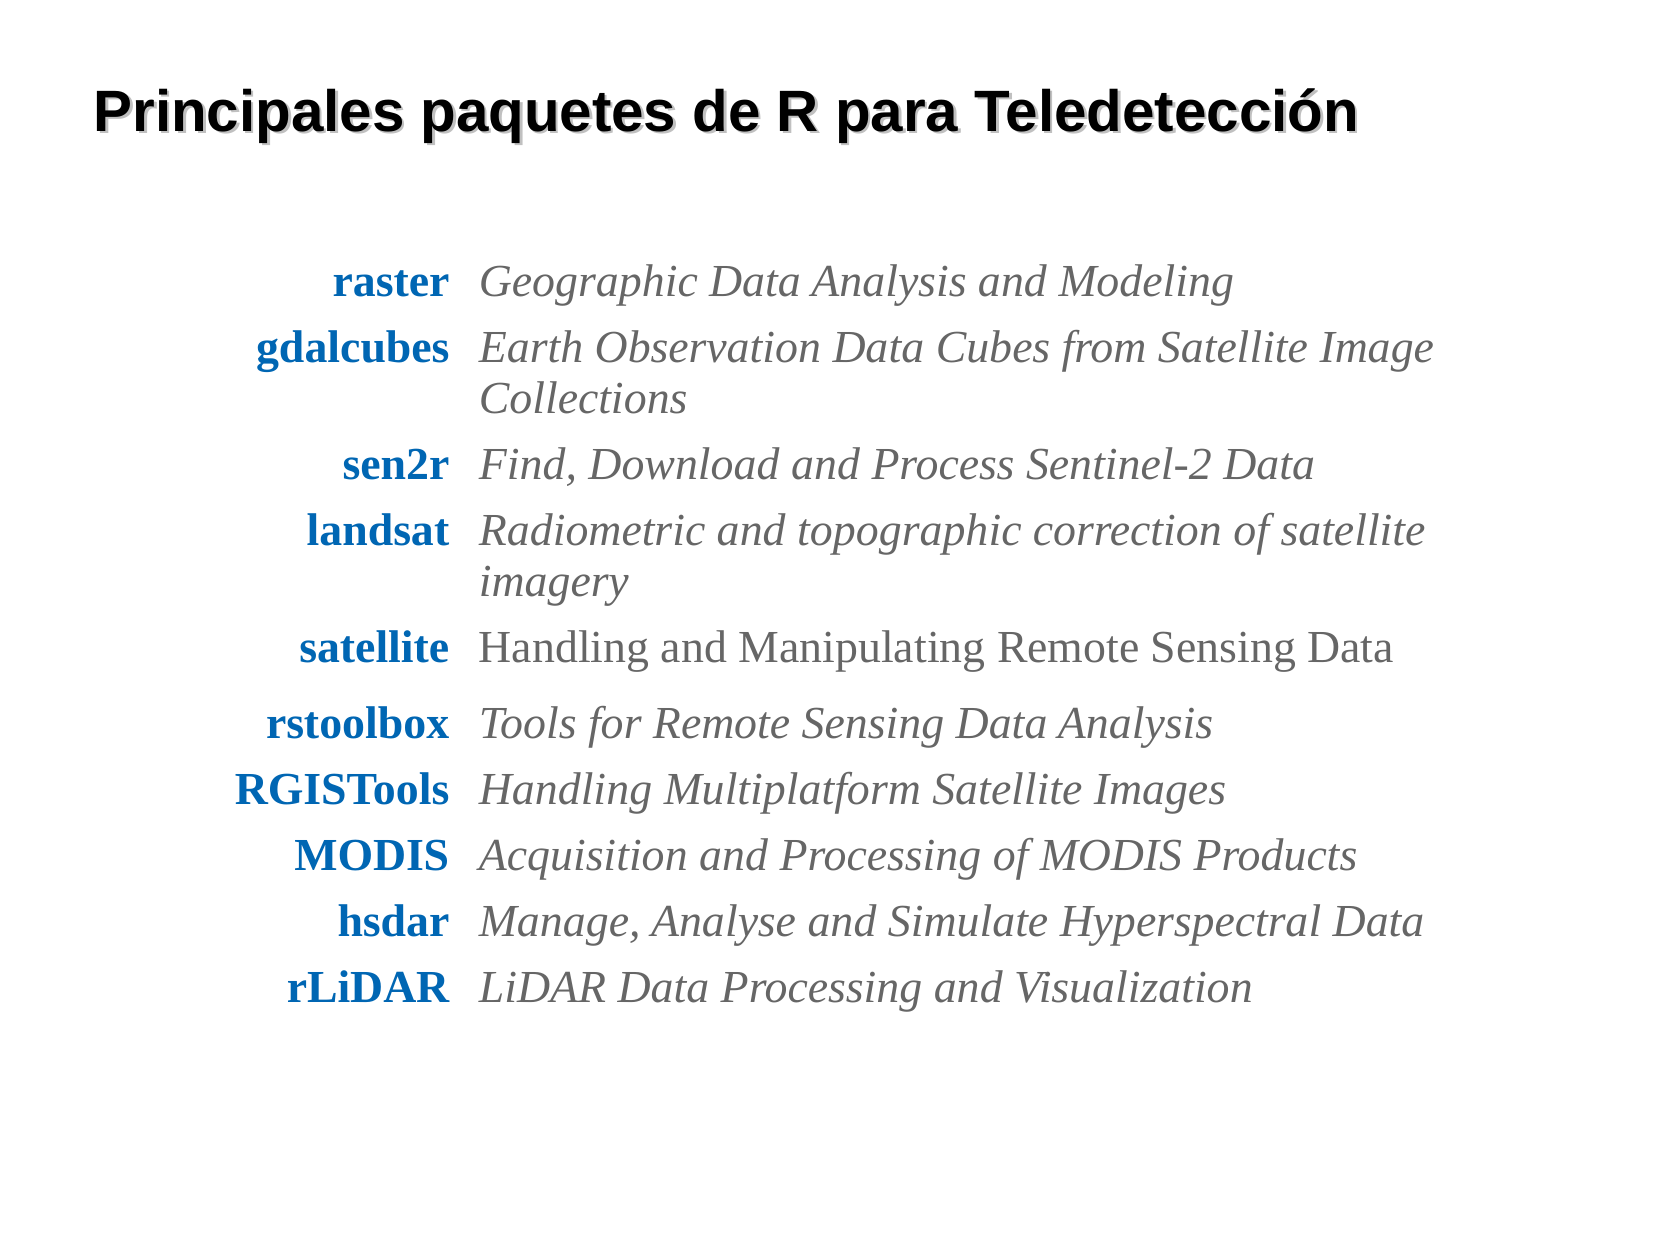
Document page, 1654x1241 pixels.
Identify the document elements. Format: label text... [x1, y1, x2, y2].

table_header raster [143, 249, 464, 314]
text_box Principales paquetes de R para Teledetección [79, 70, 1376, 151]
table_cell satellite [143, 615, 464, 690]
table_cell Handling Multiplatform Satellite Images [465, 757, 1594, 822]
table_cell Find, Download and Process Sentinel-2 Data [465, 432, 1594, 497]
table_cell Manage, Analyse and Simulate Hyperspectral Data [465, 889, 1594, 954]
table_cell MODIS [143, 823, 464, 888]
table_cell sen2r [143, 432, 464, 497]
table_cell LiDAR Data Processing and Visualization [465, 955, 1594, 1020]
table_cell Tools for Remote Sensing Data Analysis [465, 691, 1594, 756]
table_cell RGISTools [143, 757, 464, 822]
table_header Geographic Data Analysis and Modeling [465, 249, 1594, 314]
table_cell Earth Observation Data Cubes from Satellite Image Collections [465, 315, 1594, 431]
table_cell landsat [143, 498, 464, 614]
table_cell Handling and Manipulating Remote Sensing Data [465, 615, 1594, 690]
table_cell hsdar [143, 889, 464, 954]
table_cell rstoolbox [143, 691, 464, 756]
table_cell Radiometric and topographic correction of satellite imagery [465, 498, 1594, 614]
table_cell rLiDAR [143, 955, 464, 1020]
table_cell gdalcubes [143, 315, 464, 431]
table_cell Acquisition and Processing of MODIS Products [465, 823, 1594, 888]
